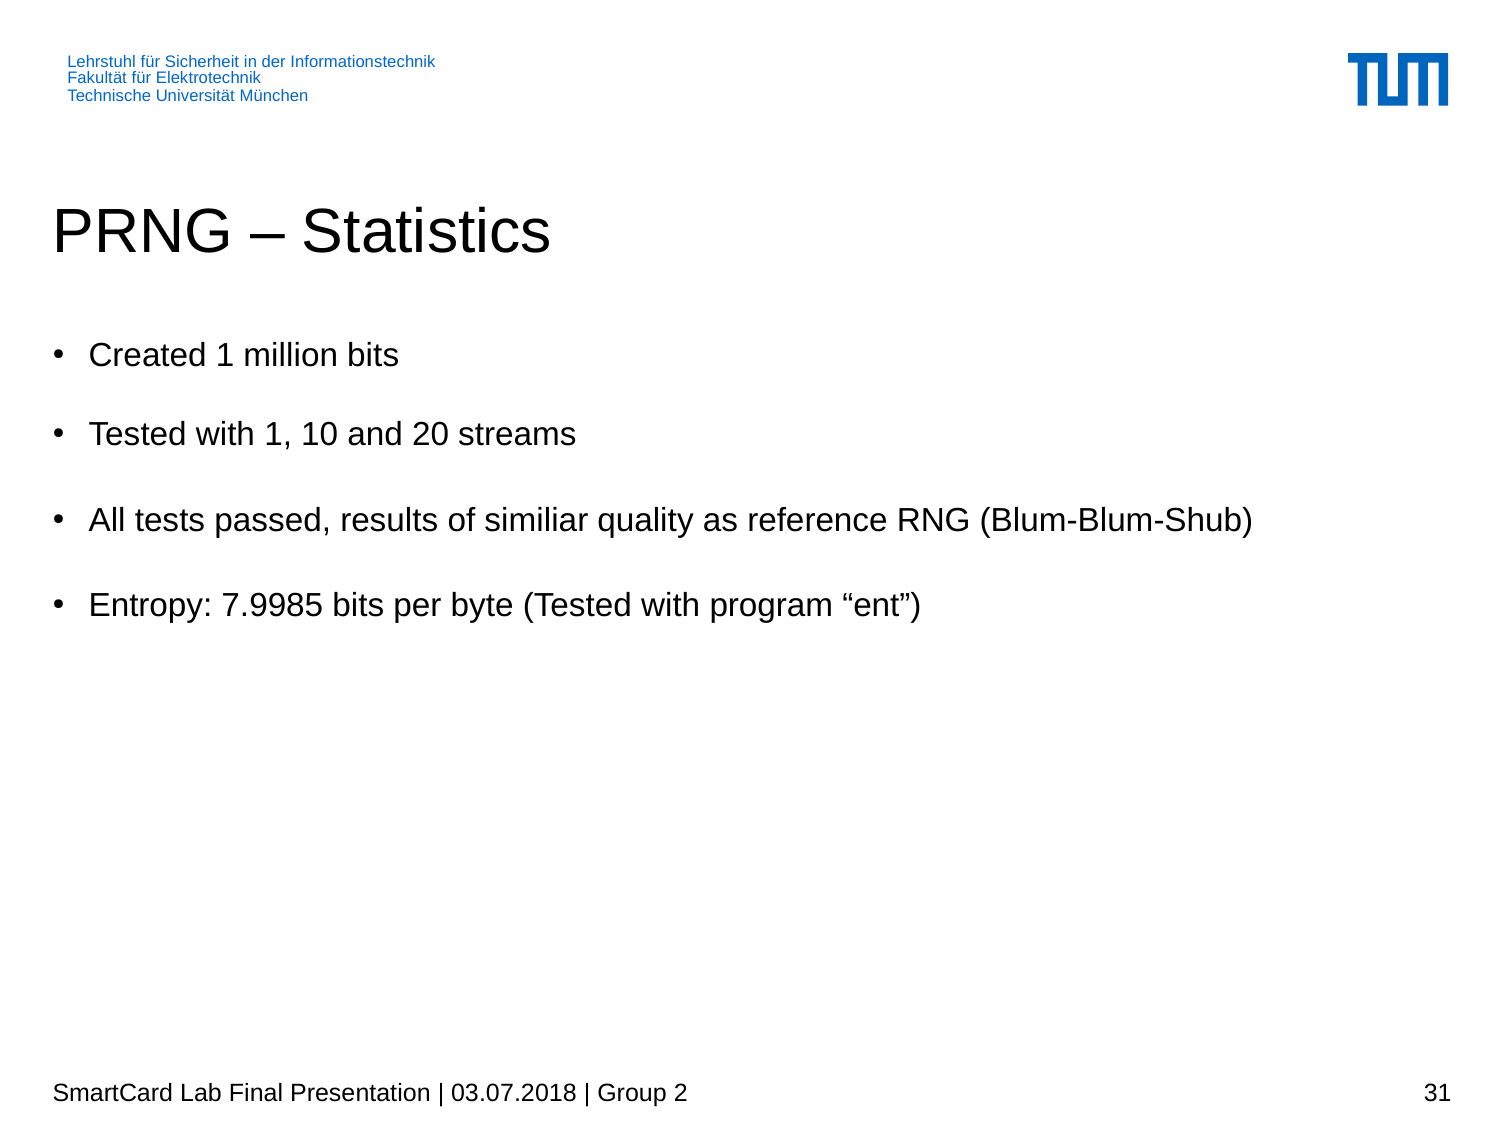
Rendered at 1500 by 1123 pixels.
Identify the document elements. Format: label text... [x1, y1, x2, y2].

list Created 1 million bits Tested with 1, 10 and 20 streams All tests passed, results of similiar quality as reference RNG (Blum-Blum-Shub) Entropy: 7.9985 bits per byte (Tested with program “ent”) [52, 330, 1453, 622]
title PRNG – Statistics [52, 195, 1453, 266]
